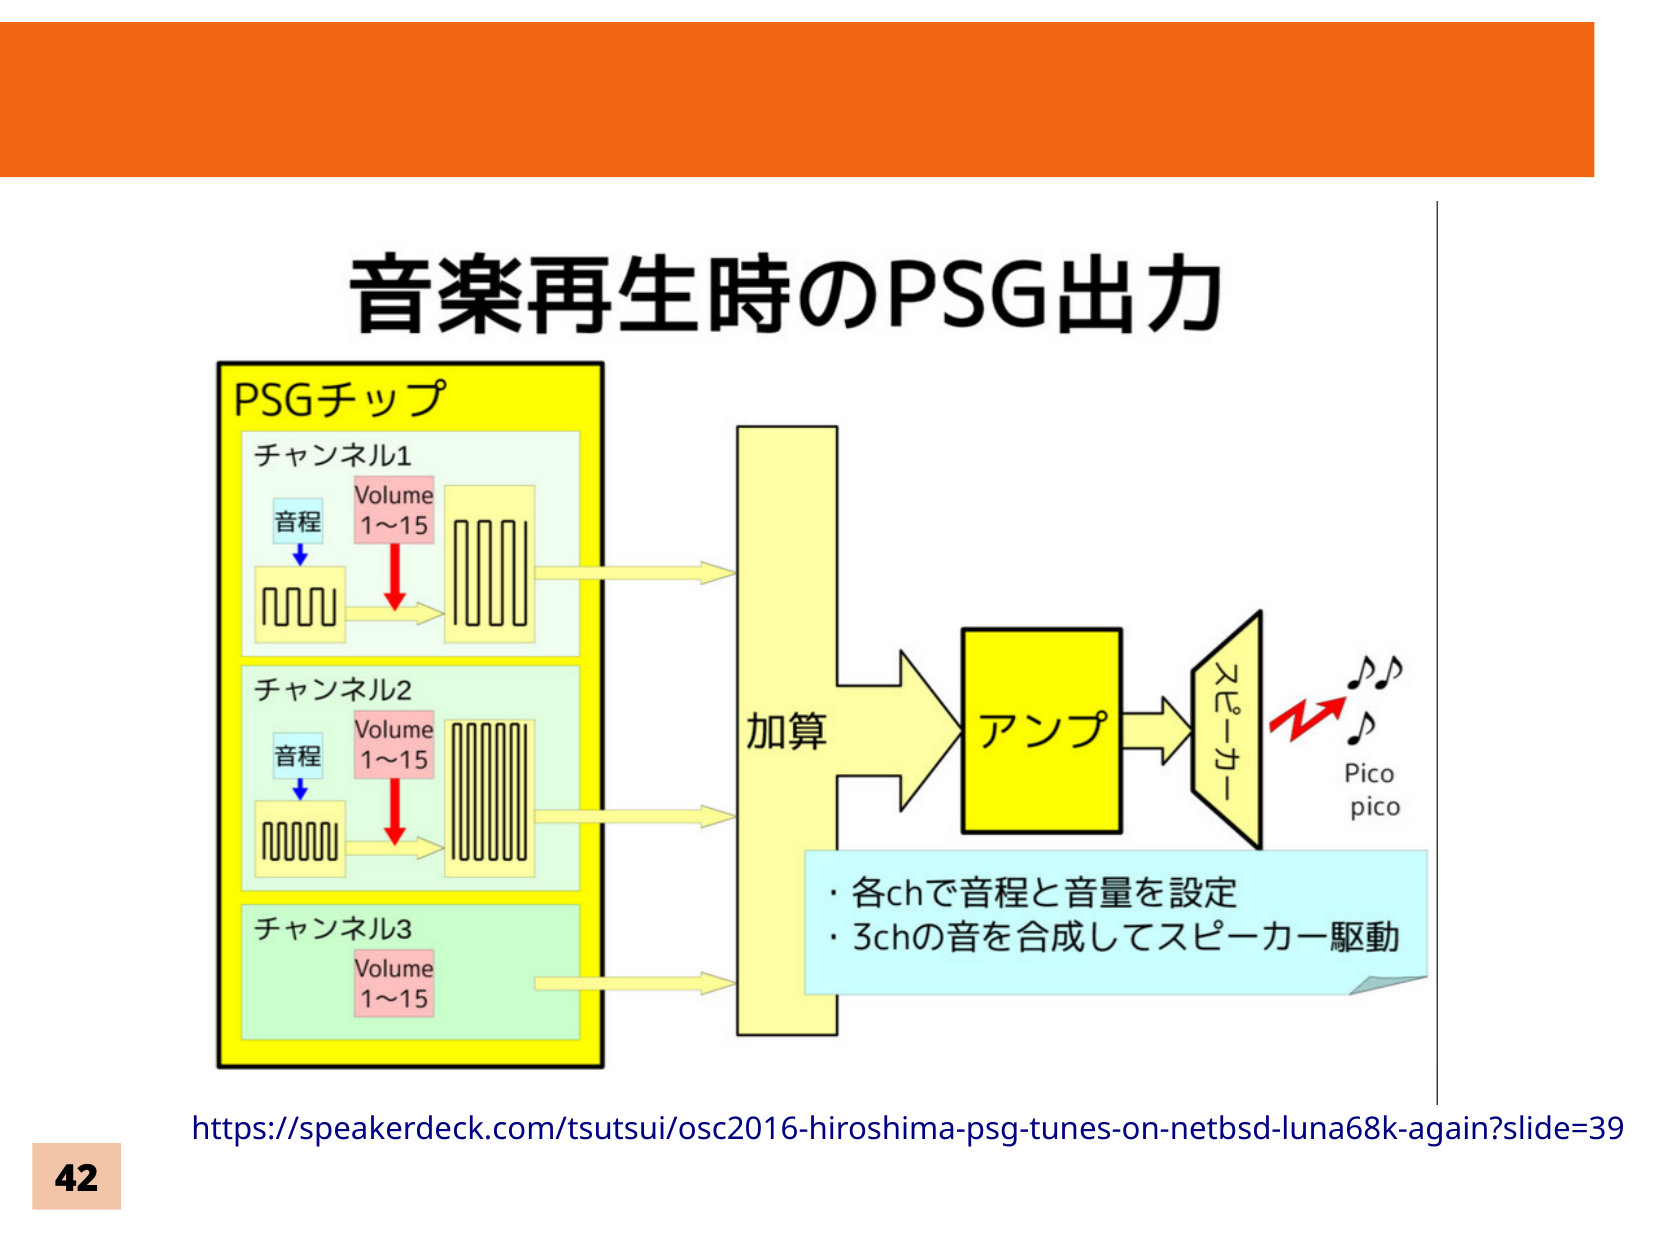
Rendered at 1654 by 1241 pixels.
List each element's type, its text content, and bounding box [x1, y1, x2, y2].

text_box https://speakerdeck.com/tsutsui/osc2016-hiroshima-psg-tunes-on-netbsd-luna68k-again?slide=39 [0, 1098, 1642, 1169]
picture [186, 201, 1438, 1098]
